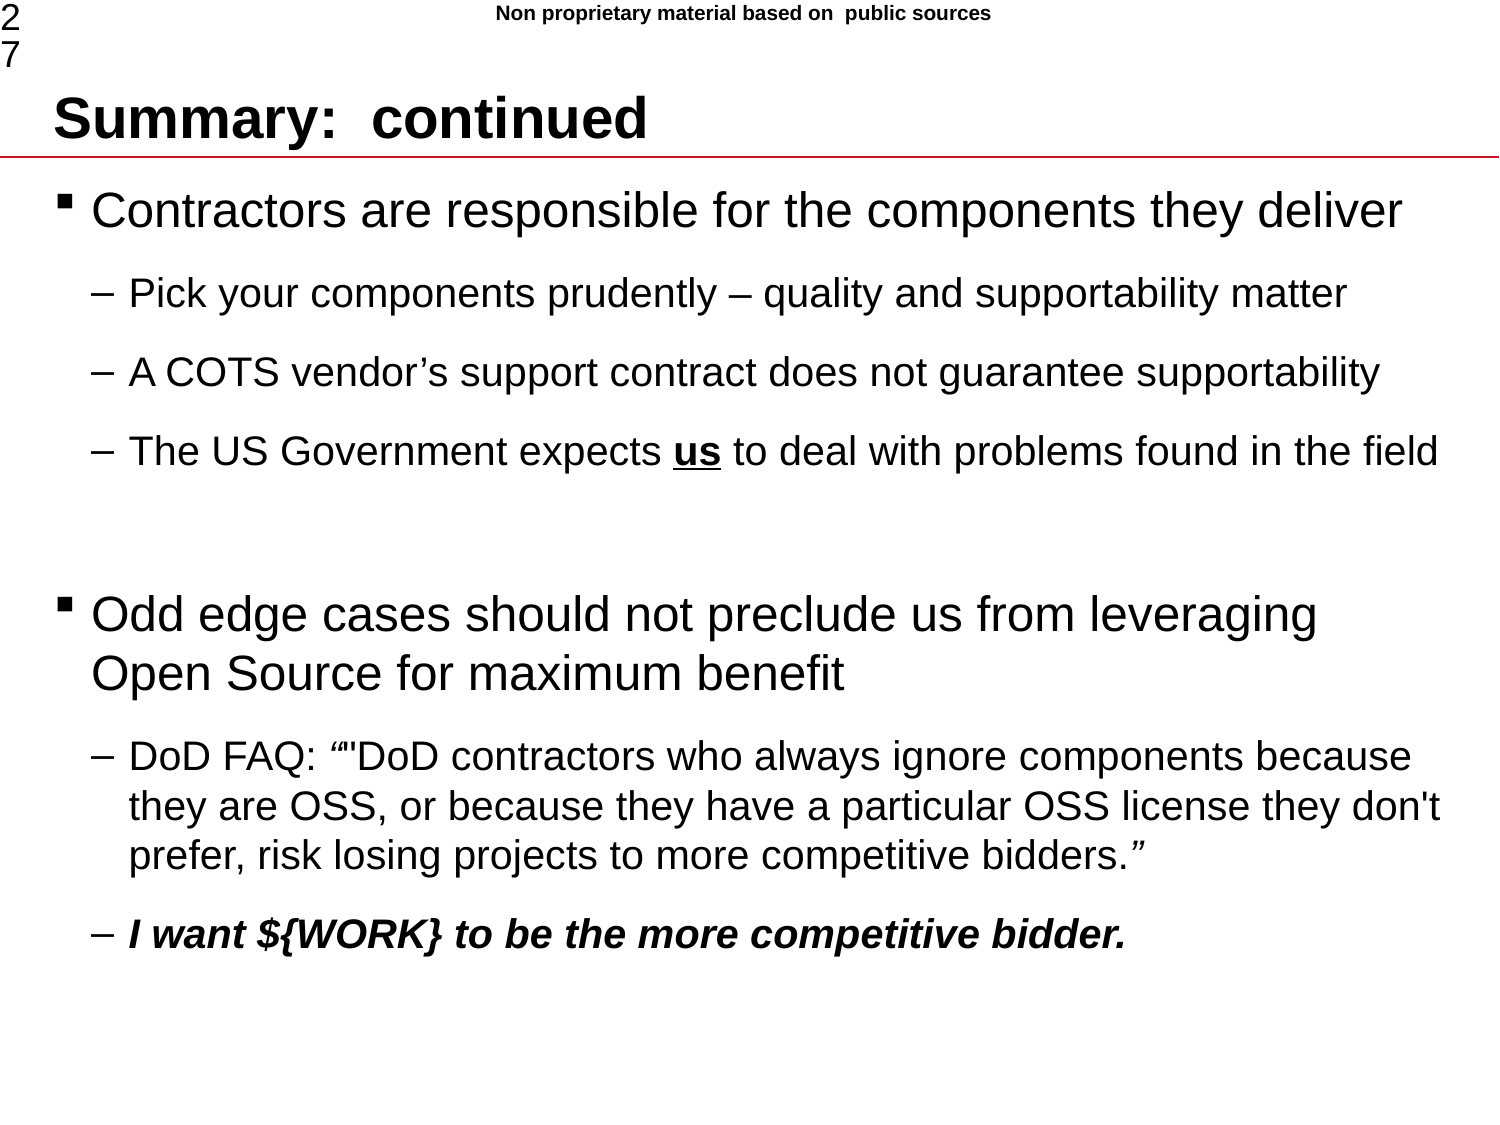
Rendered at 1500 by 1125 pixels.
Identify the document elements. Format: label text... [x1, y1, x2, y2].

title Summary: continued [38, 35, 1225, 158]
list Contractors are responsible for the components they deliver Pick your components prudently – quality and supportability matter A COTS vendor’s support contract does not guarantee supportability The US Government expects us to deal with problems found in the field Odd edge cases should not preclude us from leveraging Open Source for maximum benefit DoD FAQ: “"DoD contractors who always ignore components because they are OSS, or because they have a particular OSS license they don't prefer, risk losing projects to more competitive bidders.” I want ${WORK} to be the more competitive bidder. [38, 170, 1461, 1011]
